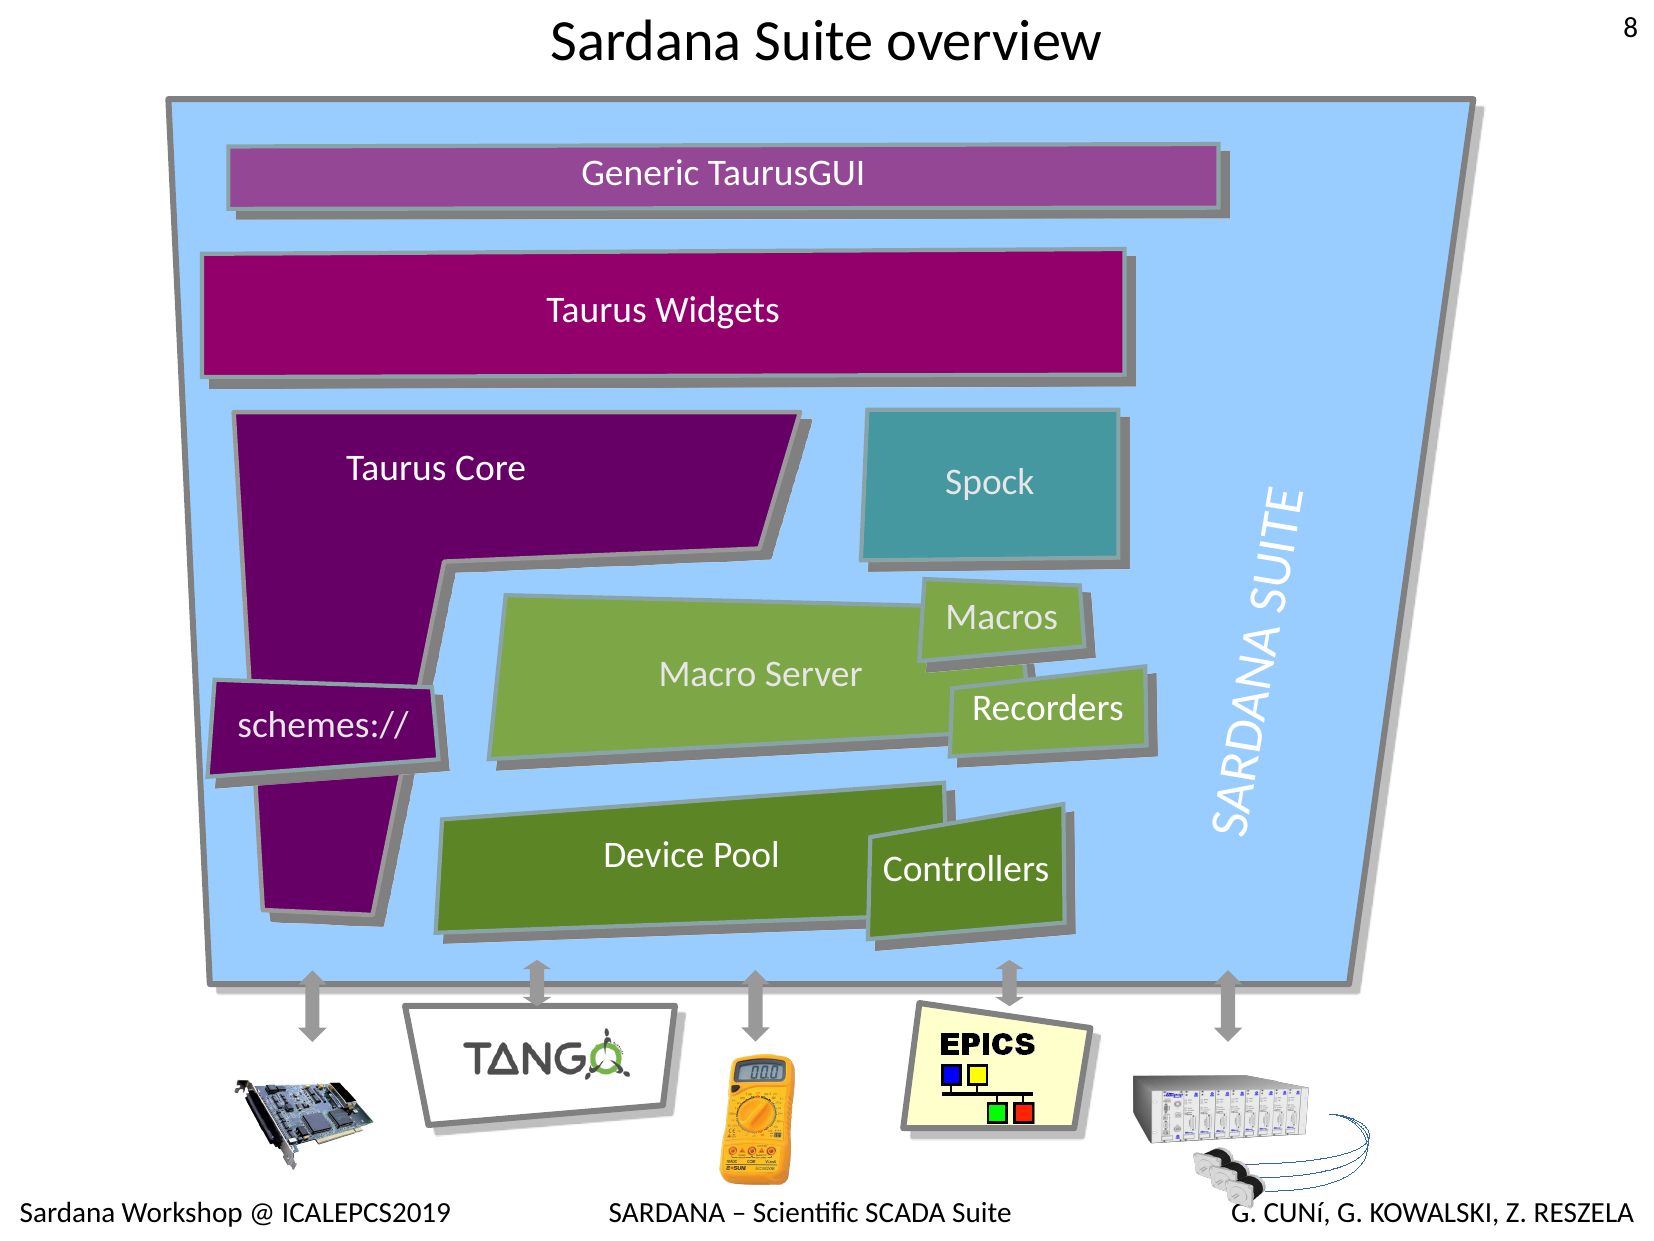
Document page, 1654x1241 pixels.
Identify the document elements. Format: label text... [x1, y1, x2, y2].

picture [1192, 1147, 1266, 1209]
text_box Taurus Widgets [201, 249, 1125, 378]
text_box SARDANA SUITE [1193, 208, 1406, 866]
text_box Recorders [949, 666, 1147, 757]
title Sardana Suite overview [82, 2, 1571, 91]
text_box [168, 99, 1474, 1126]
text_box Macro Server [488, 595, 1027, 760]
text_box [903, 1003, 1091, 1129]
picture [940, 1031, 1035, 1126]
text_box schemes:// [207, 679, 439, 777]
text_box Taurus Core [331, 444, 652, 522]
text_box Macros [919, 579, 1085, 662]
text_box Generic TaurusGUI [228, 144, 1219, 209]
picture [719, 1054, 795, 1186]
picture [234, 1079, 374, 1170]
text_box Controllers [867, 804, 1065, 940]
text_box Device Pool [435, 782, 946, 933]
picture [463, 1028, 630, 1082]
text_box Spock [860, 409, 1119, 561]
picture [1134, 1076, 1308, 1142]
